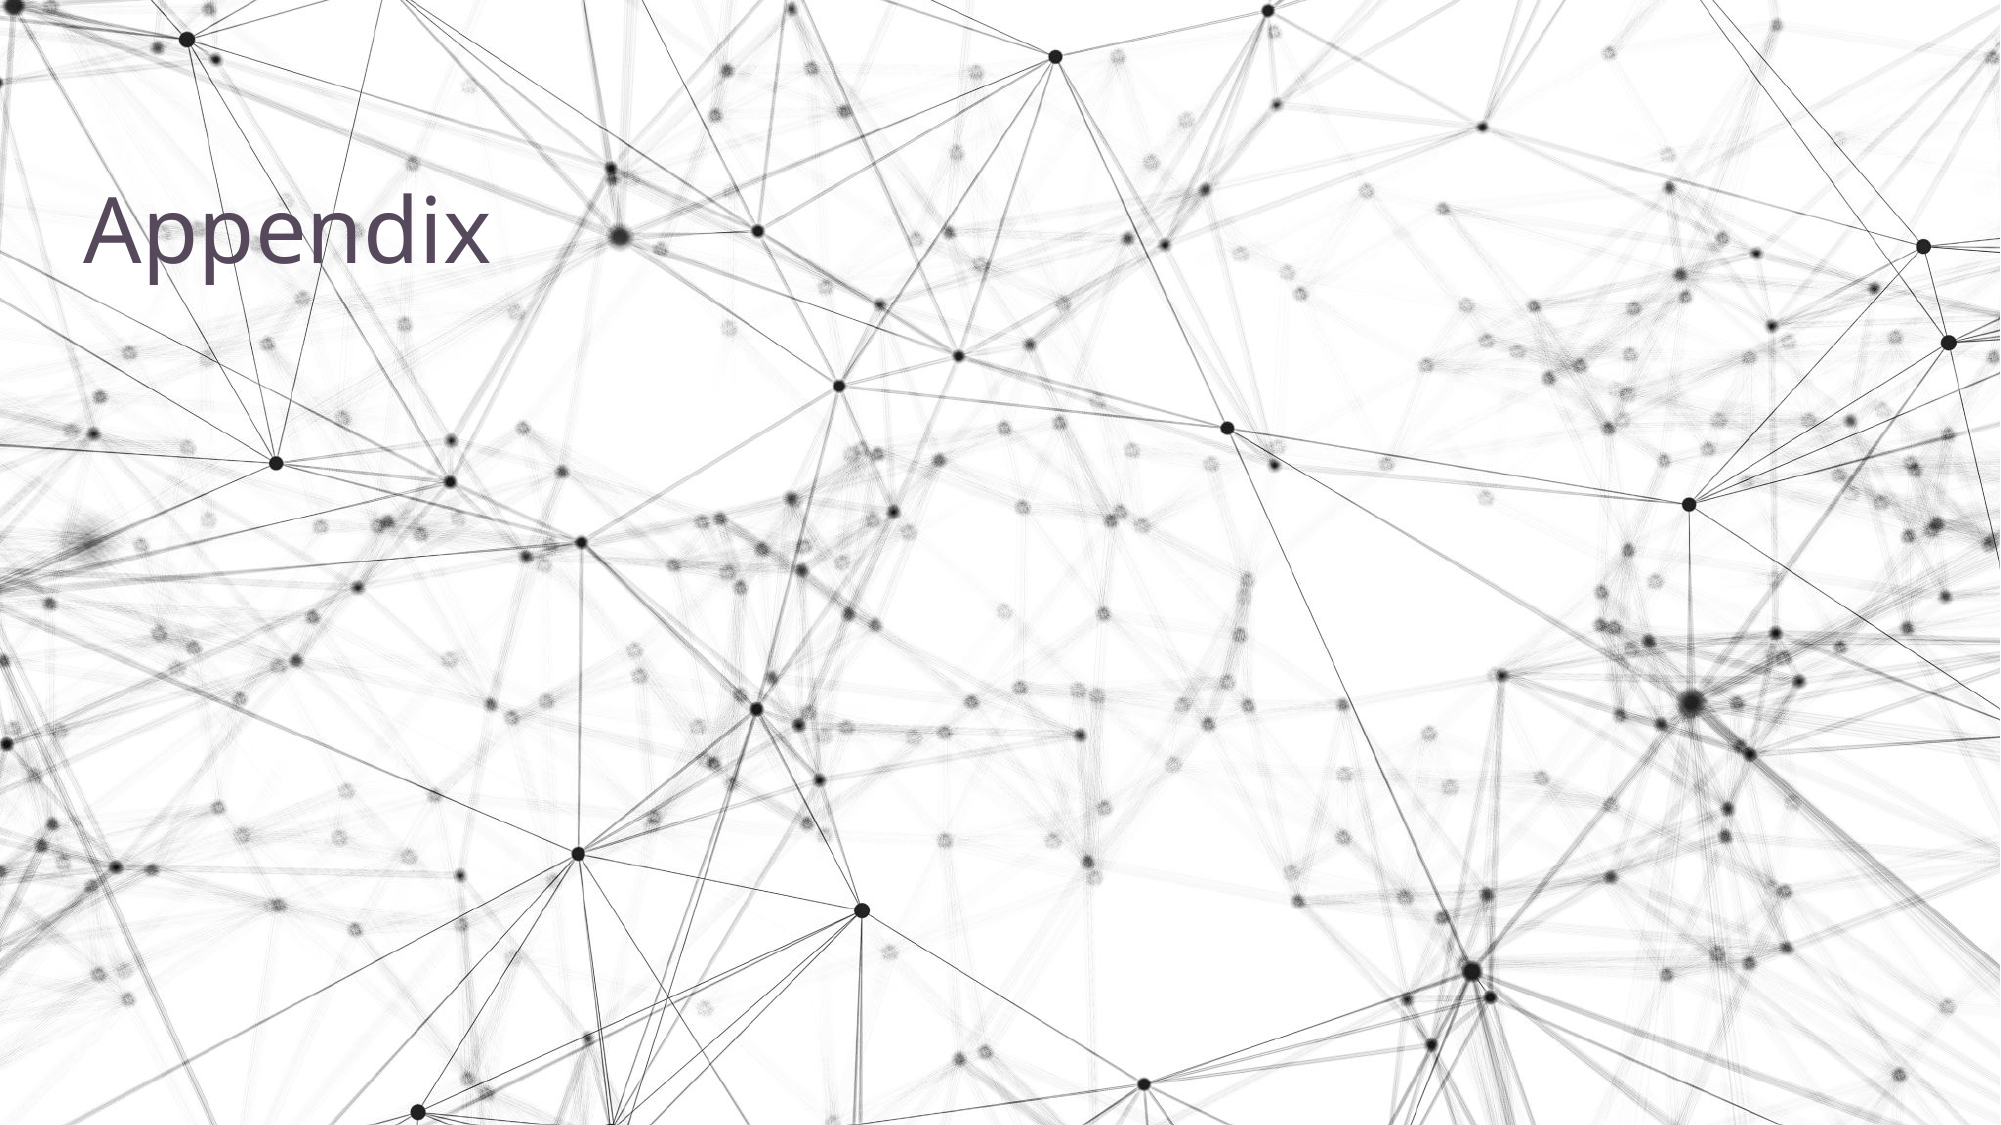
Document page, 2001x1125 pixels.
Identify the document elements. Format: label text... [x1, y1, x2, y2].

title Appendix [68, 177, 1799, 646]
picture [0, 0, 2000, 1125]
list [68, 649, 1799, 896]
